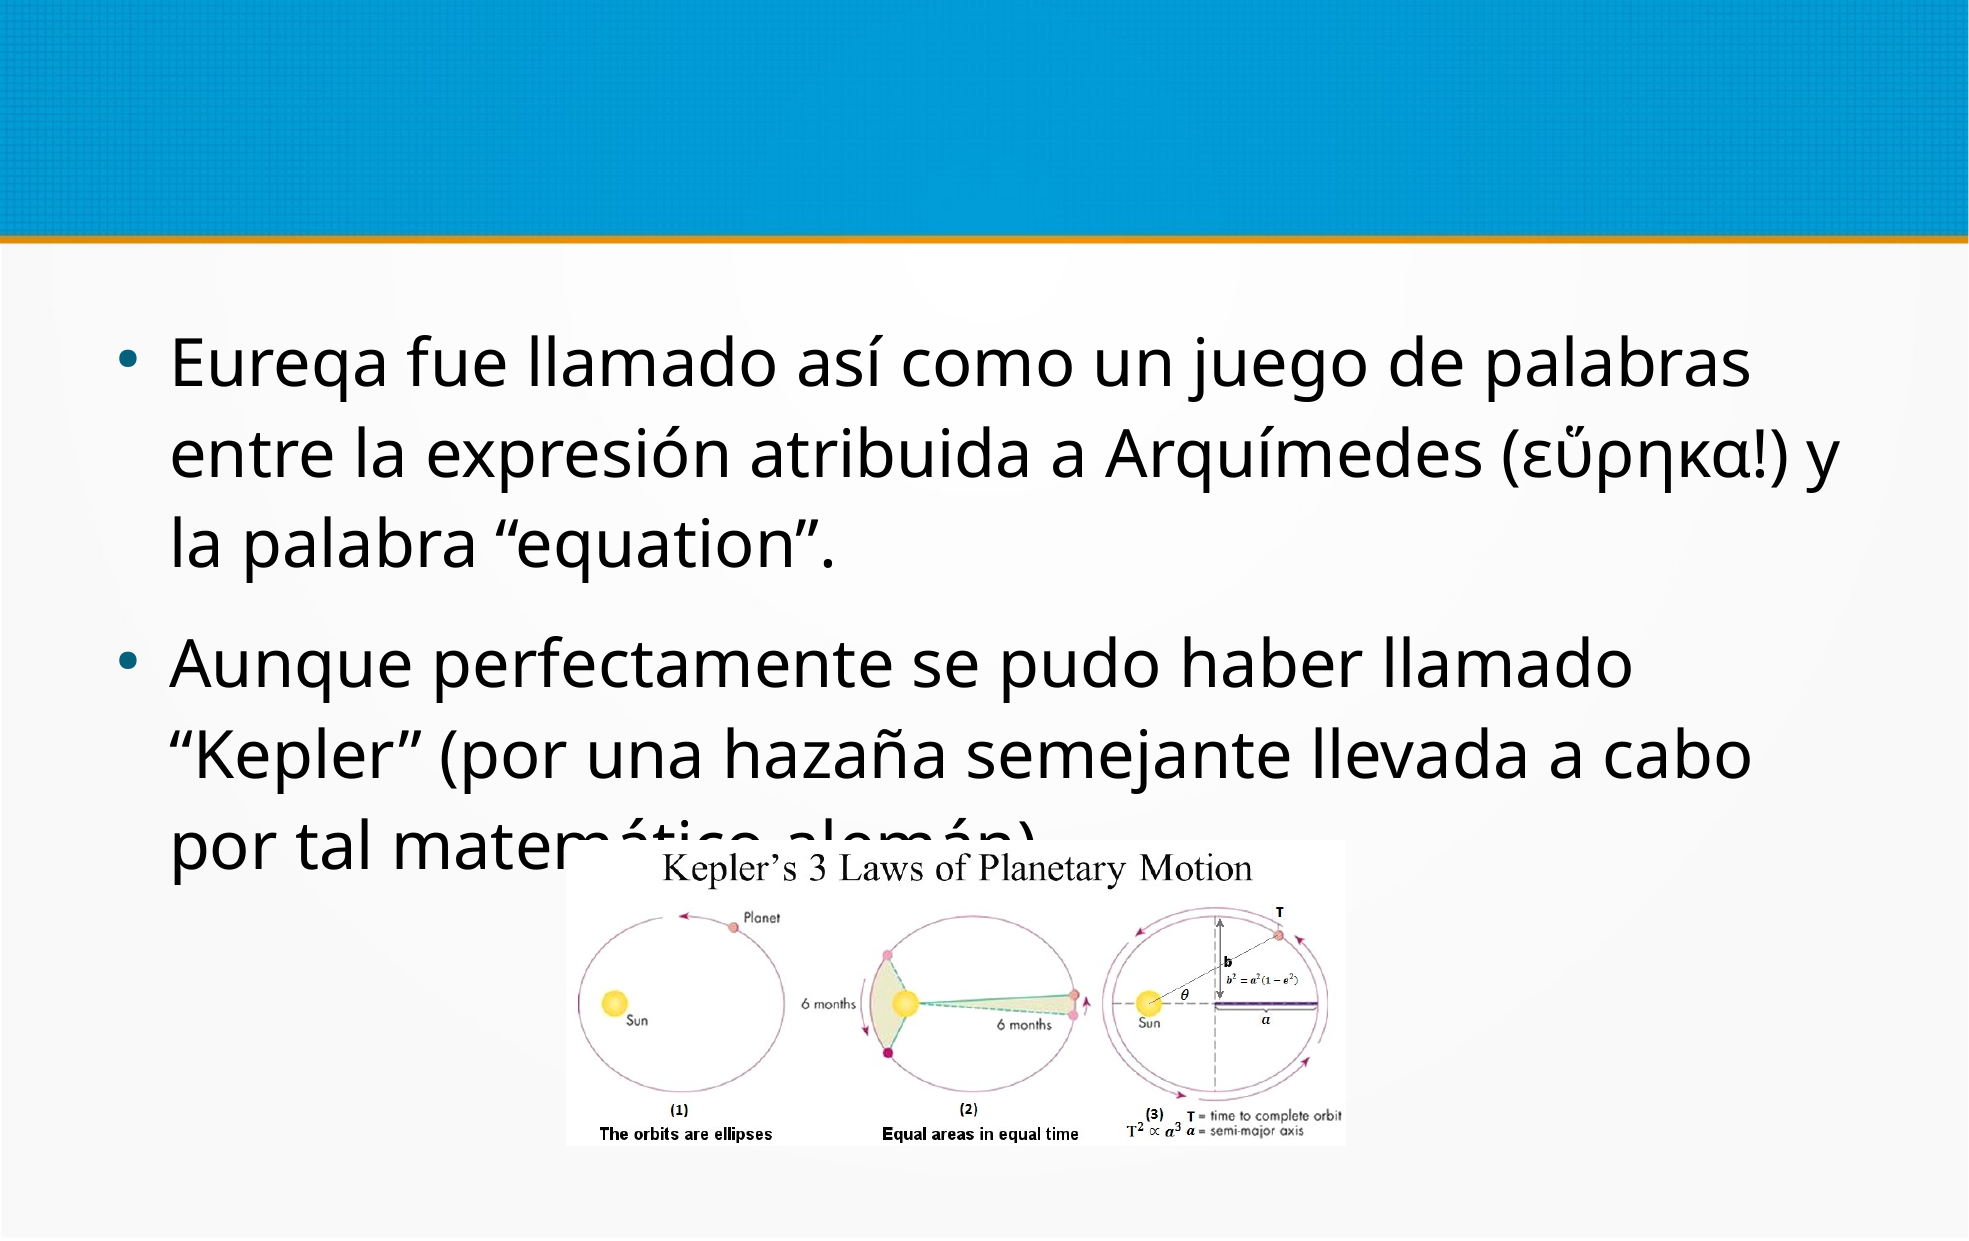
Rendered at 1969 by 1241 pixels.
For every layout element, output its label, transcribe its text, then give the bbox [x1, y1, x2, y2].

list Eureqa fue llamado así como un juego de palabras entre la expresión atribuida a Arquímedes (εὕρηκα!) y la palabra “equation”. Aunque perfectamente se pudo haber llamado “Kepler” (por una hazaña semejante llevada a cabo por tal matemático alemán). [98, 315, 1861, 1081]
picture [0, 233, 1969, 1241]
